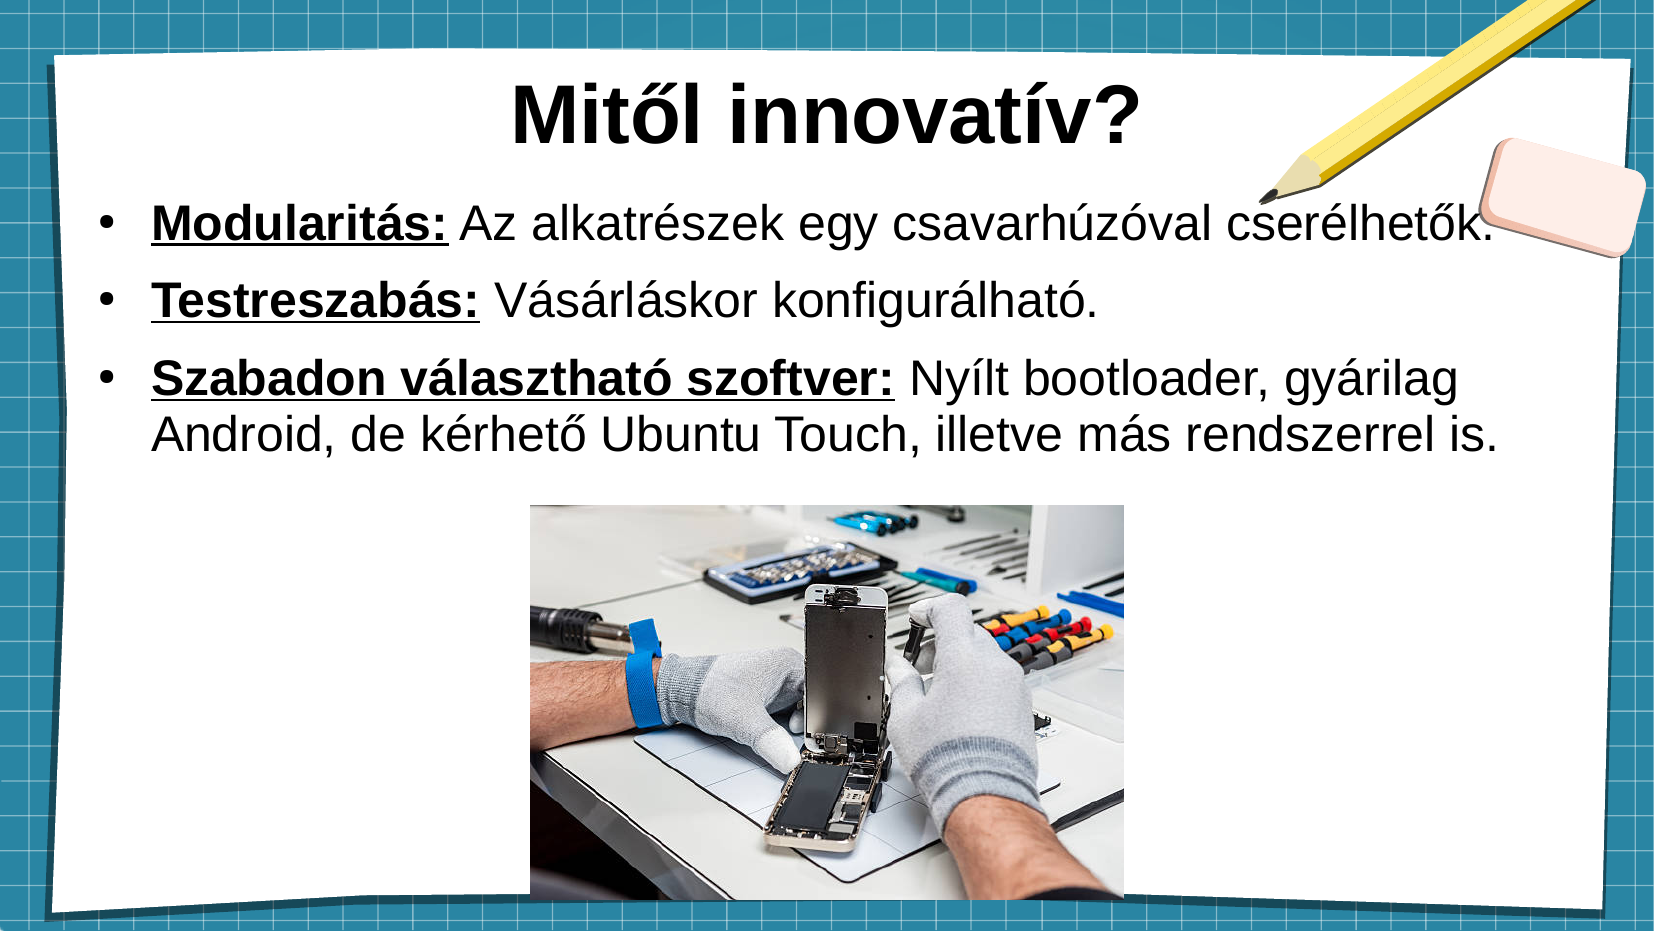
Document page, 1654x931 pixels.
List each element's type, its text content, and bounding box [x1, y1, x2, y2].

title Mitől innovatív? [82, 37, 1571, 193]
picture [530, 505, 1124, 901]
list Modularitás: Az alkatrészek egy csavarhúzóval cserélhetők. Testreszabás: Vásárláskor konfigurálható. Szabadon választható szoftver: Nyílt bootloader, gyárilag Android, de kérhető Ubuntu Touch, illetve más rendszerrel is. [80, 194, 1569, 735]
